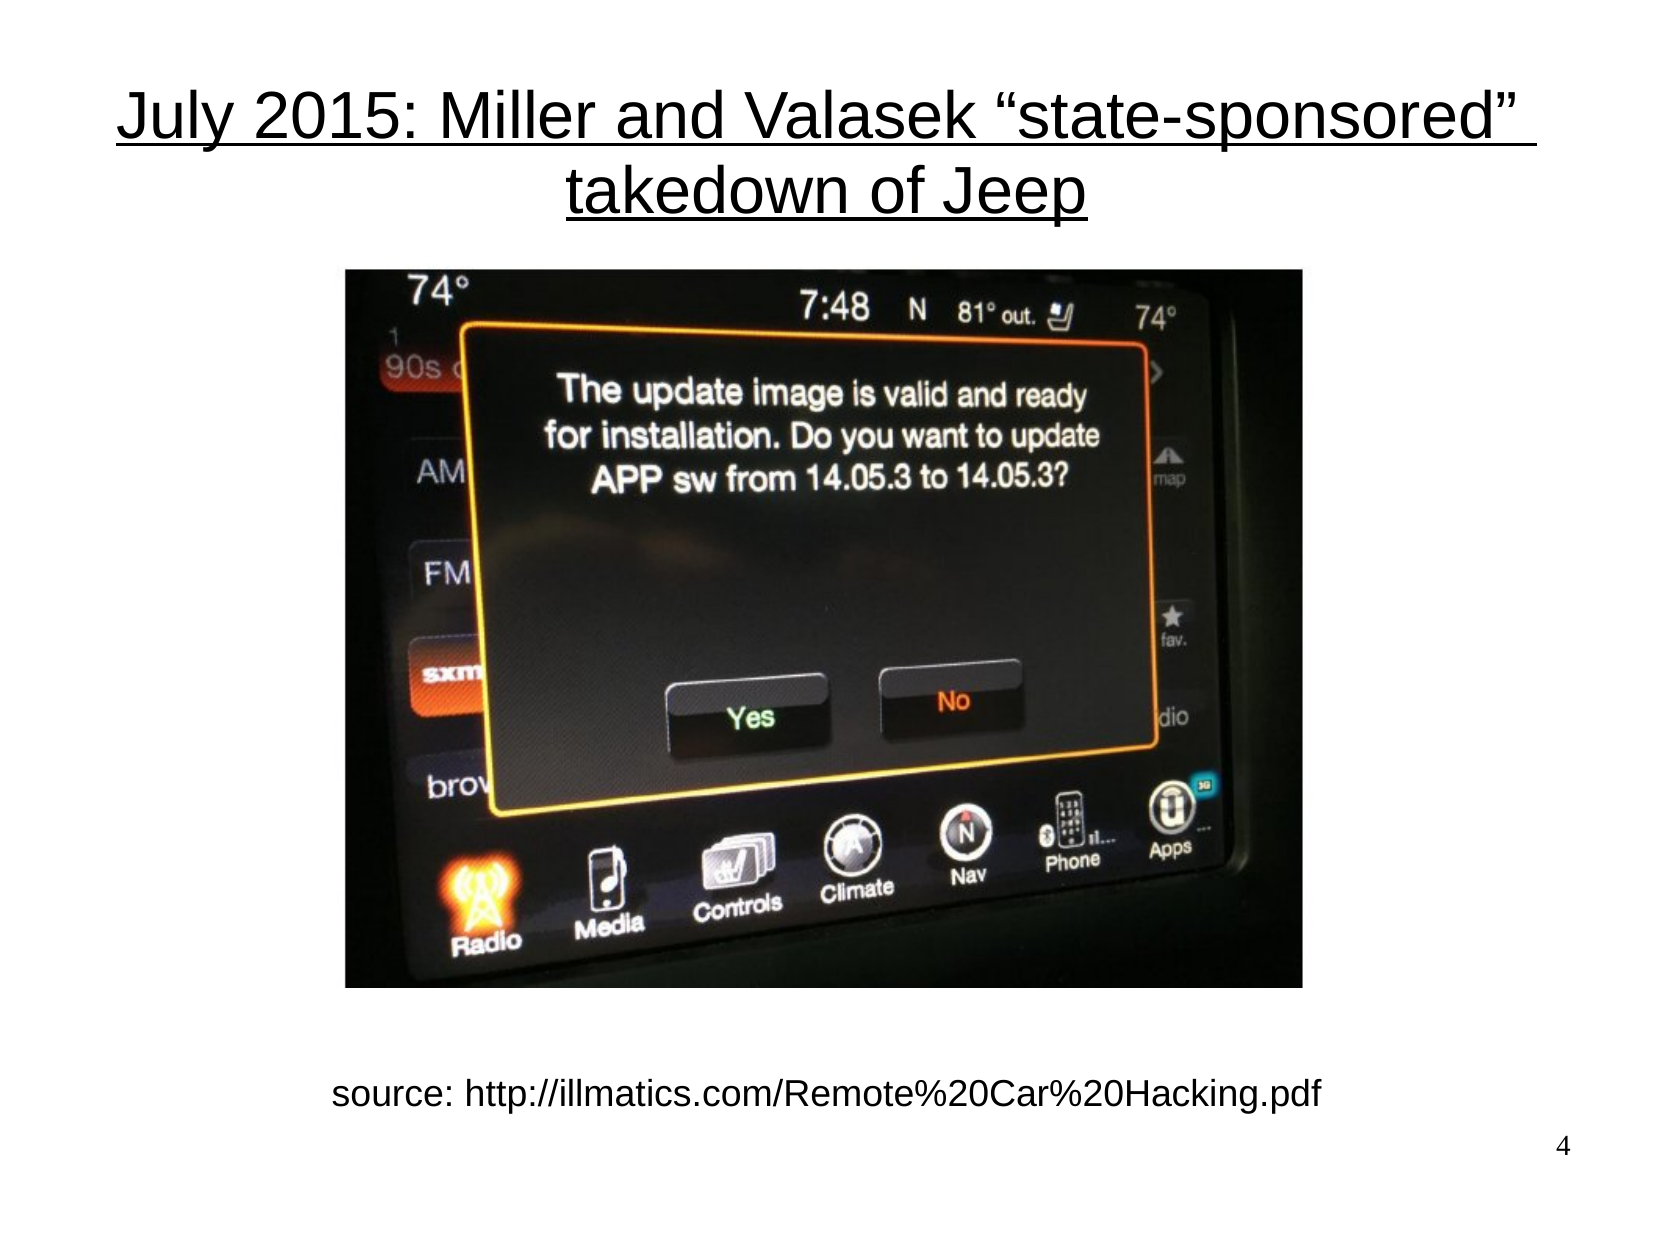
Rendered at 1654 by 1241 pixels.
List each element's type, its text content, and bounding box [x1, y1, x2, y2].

text_box source: http://illmatics.com/Remote%20Car%20Hacking.pdf [316, 1065, 1337, 1122]
picture [286, 254, 1367, 988]
title July 2015: Miller and Valasek “state-sponsored” takedown of Jeep [82, 49, 1571, 257]
